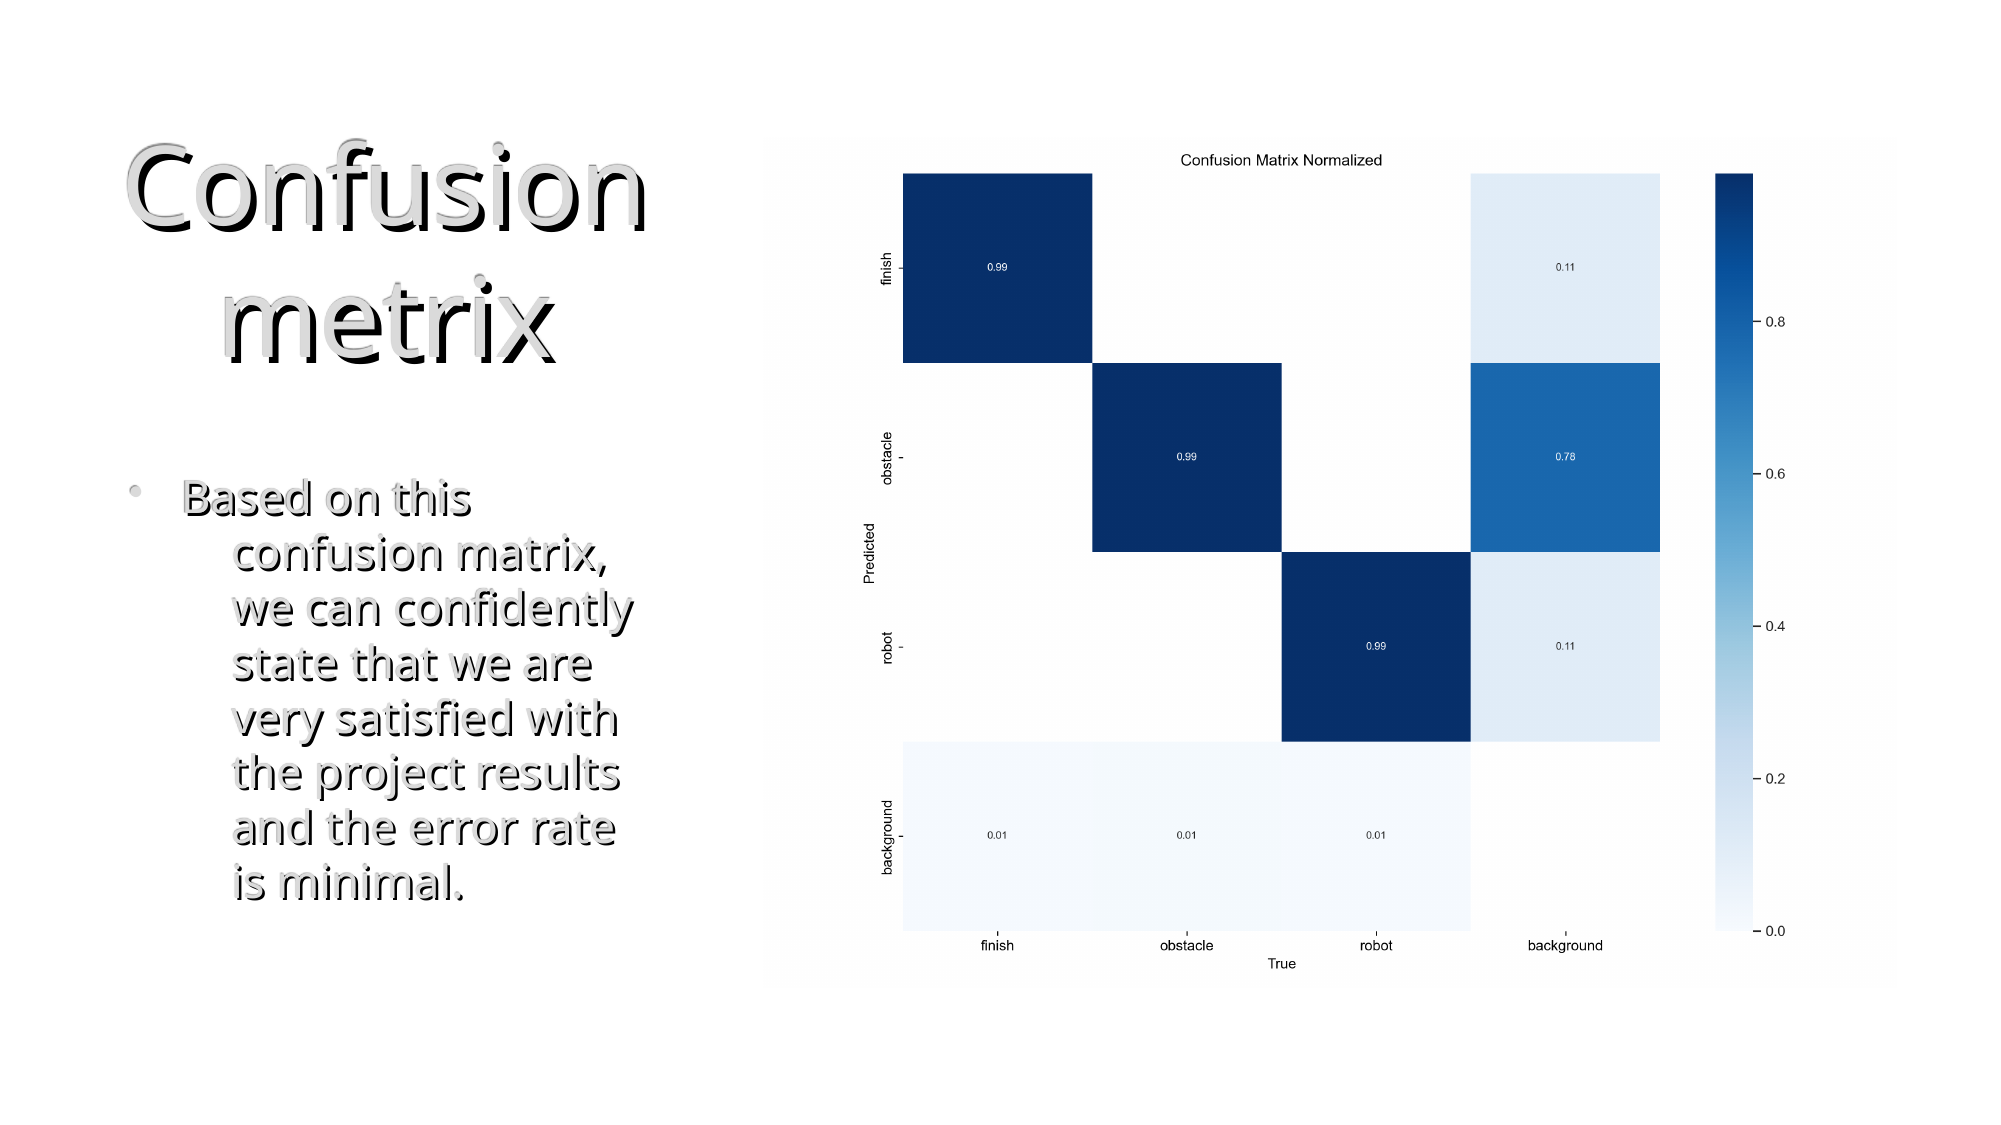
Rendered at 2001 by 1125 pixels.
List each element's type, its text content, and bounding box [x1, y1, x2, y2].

title Confusion metrix [103, 104, 667, 387]
list Based on this confusion matrix, we can confidently state that we are very satisfied with the project results and the error rate is minimal. [103, 460, 667, 1021]
picture [763, 137, 1897, 988]
